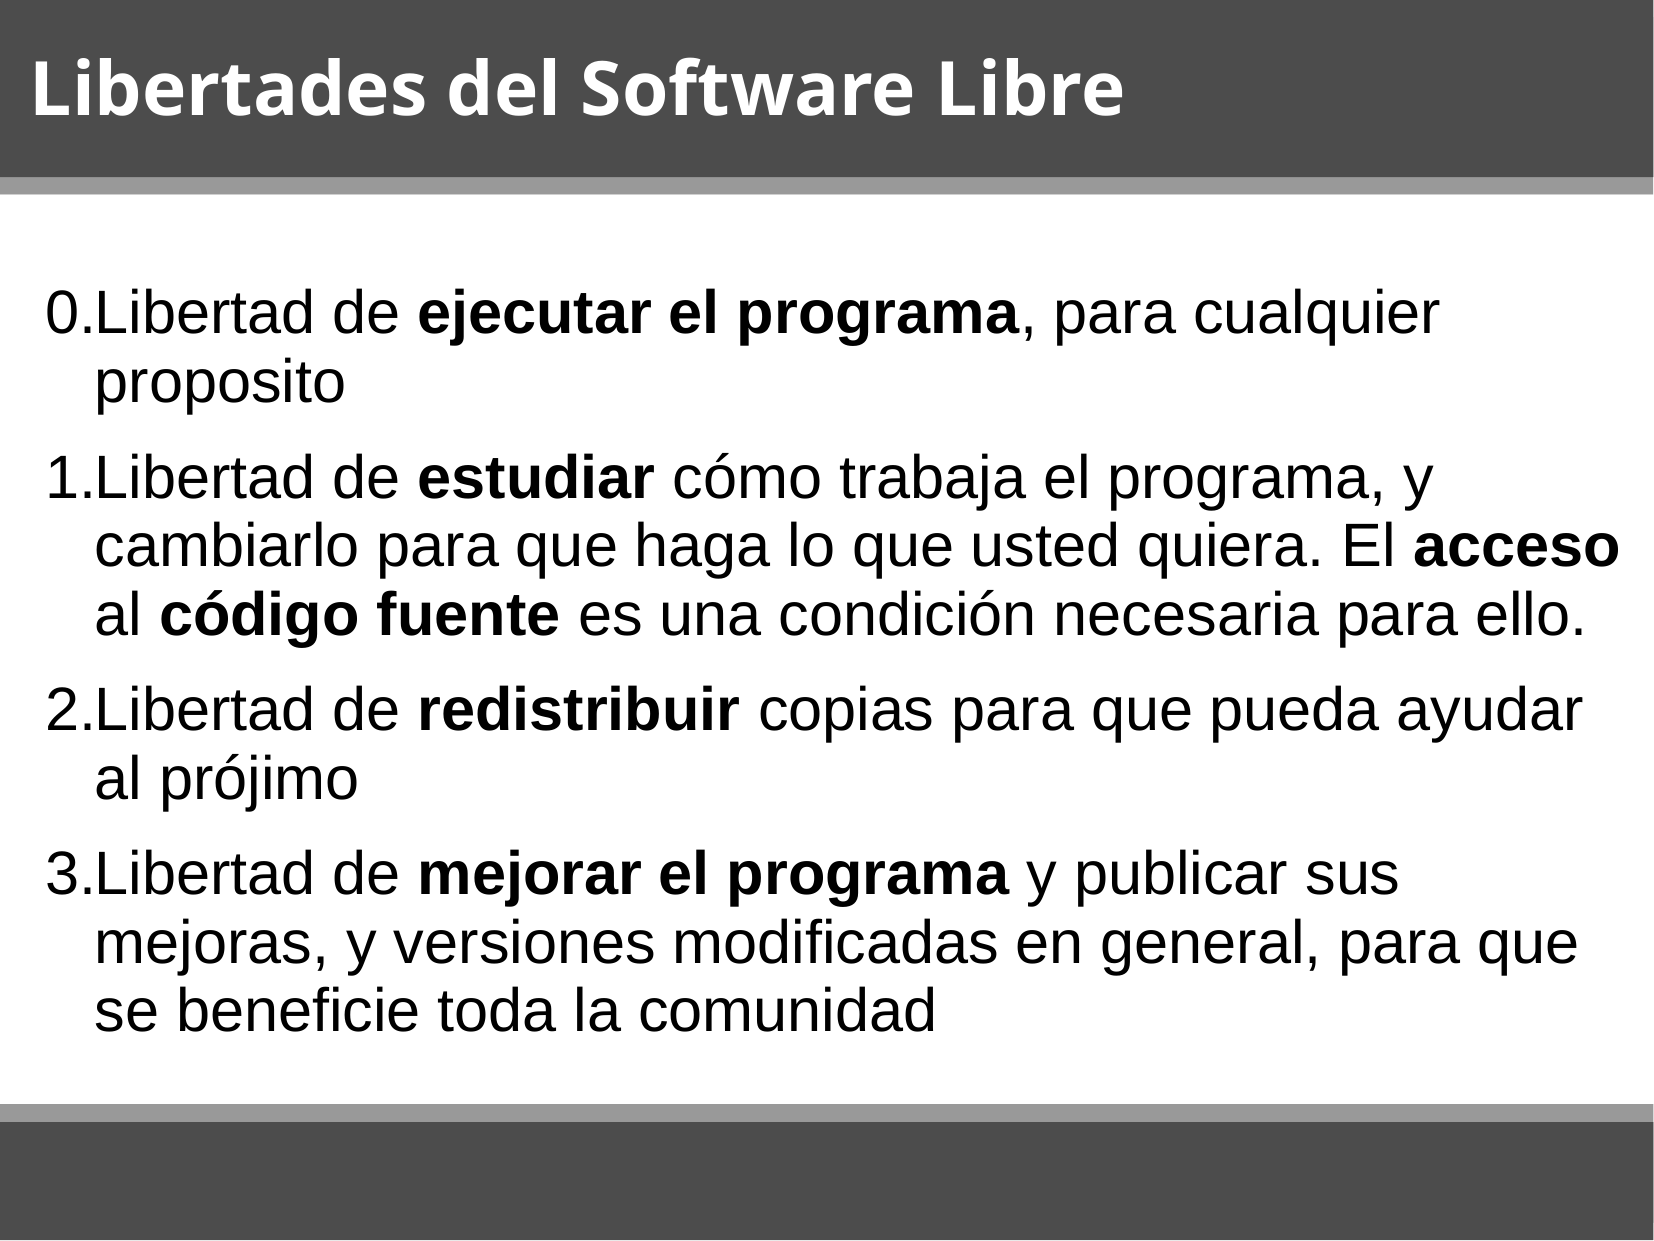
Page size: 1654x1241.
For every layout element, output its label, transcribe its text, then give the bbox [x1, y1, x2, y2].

list Libertad de ejecutar el programa, para cualquier proposito Libertad de estudiar cómo trabaja el programa, y cambiarlo para que haga lo que usted quiera. El acceso al código fuente es una condición necesaria para ello. Libertad de redistribuir copias para que pueda ayudar al prójimo Libertad de mejorar el programa y publicar sus mejoras, y versiones modificadas en general, para que se beneficie toda la comunidad [29, 278, 1625, 1097]
title Libertades del Software Libre [29, 15, 1654, 158]
